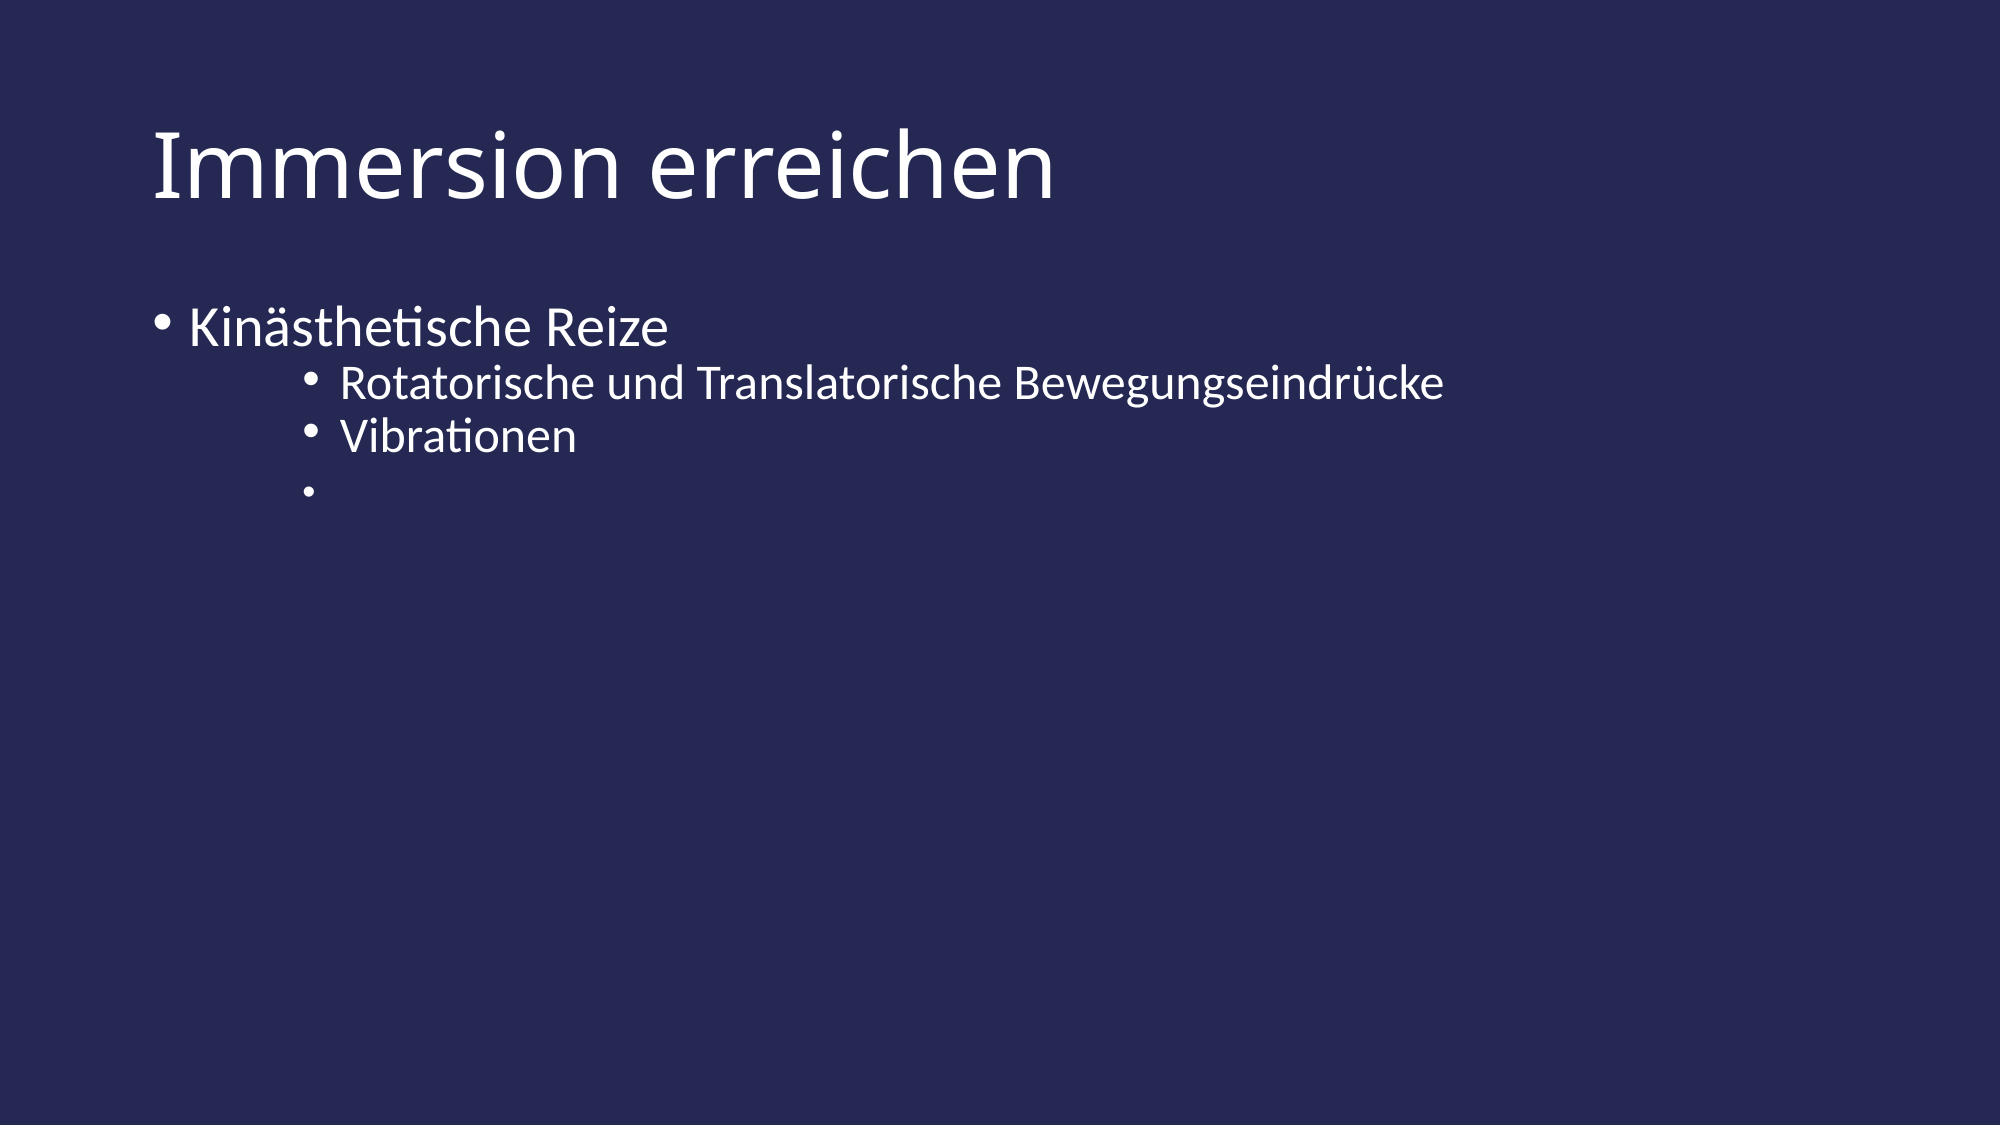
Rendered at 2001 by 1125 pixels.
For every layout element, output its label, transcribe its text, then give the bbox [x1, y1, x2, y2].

list Kinästhetische Reize Rotatorische und Translatorische Bewegungseindrücke Vibrationen [137, 299, 1863, 1014]
title Immersion erreichen [137, 59, 1863, 278]
